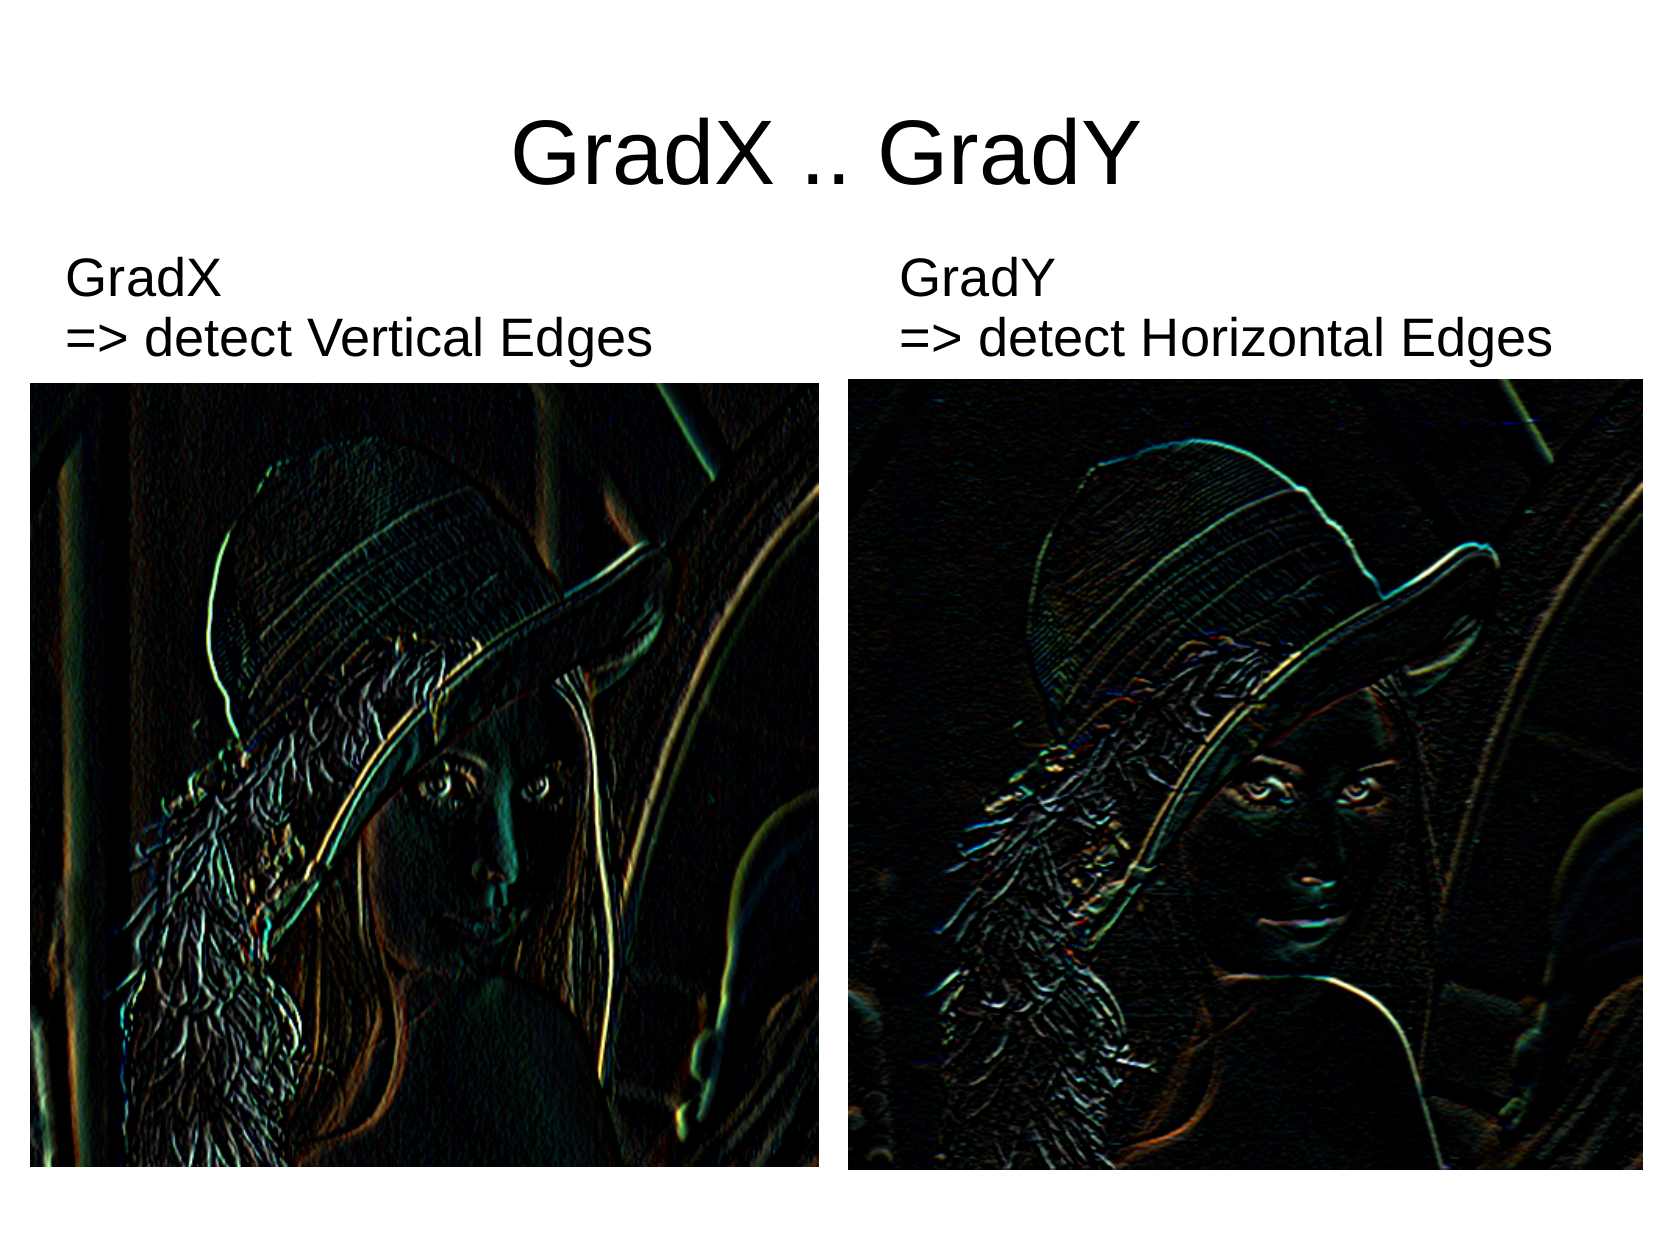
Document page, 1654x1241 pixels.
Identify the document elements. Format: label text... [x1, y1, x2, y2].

picture [848, 379, 1643, 1171]
text_box GradY => detect Horizontal Edges [885, 239, 1570, 376]
text_box GradX => detect Vertical Edges [51, 239, 670, 376]
picture [30, 383, 819, 1167]
title GradX .. GradY [82, 49, 1571, 257]
